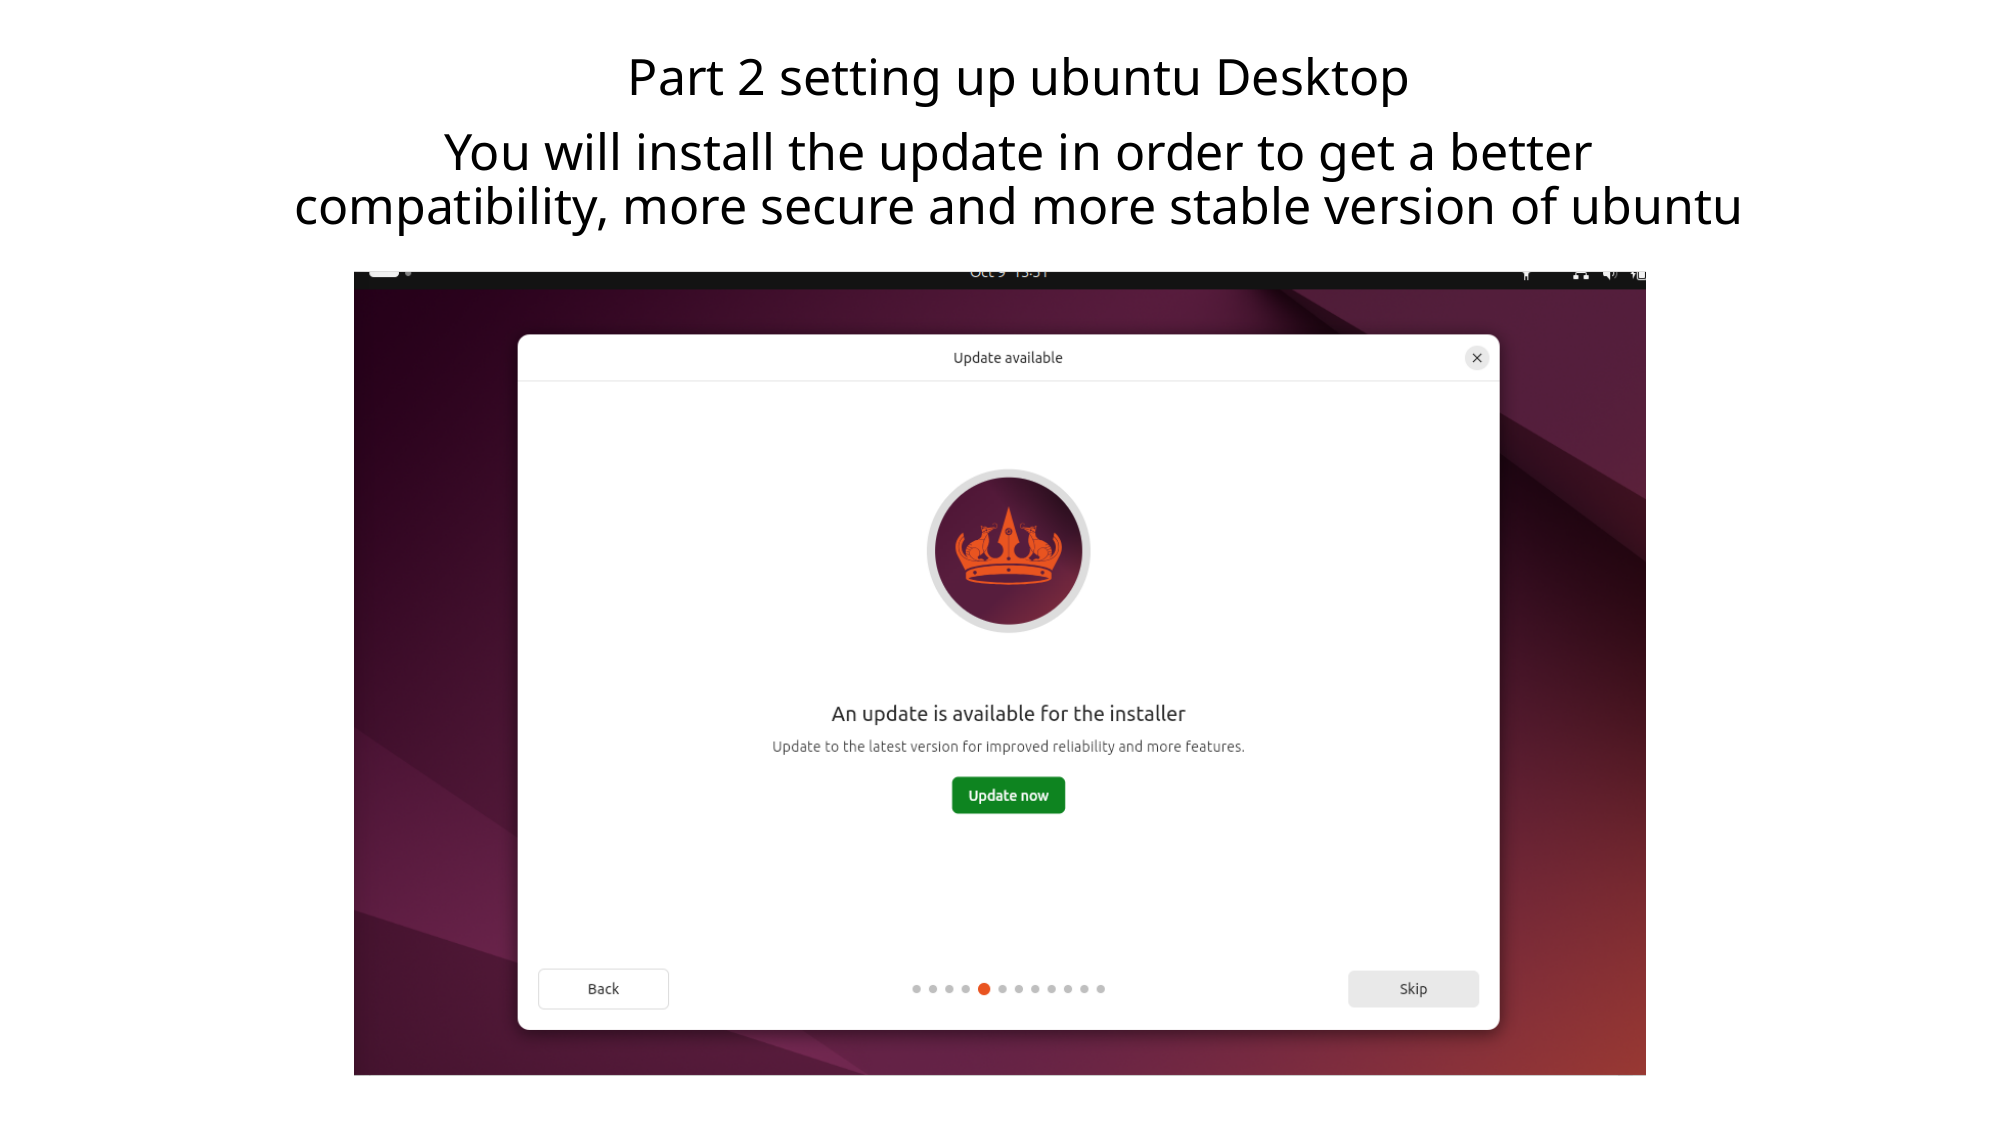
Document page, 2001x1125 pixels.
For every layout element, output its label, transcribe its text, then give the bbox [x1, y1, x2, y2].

subtitle Part 2 setting up ubuntu Desktop You will install the update in order to get a better compatibility, more secure and more stable version of ubuntu [269, 45, 1770, 271]
picture [354, 271, 1646, 1076]
